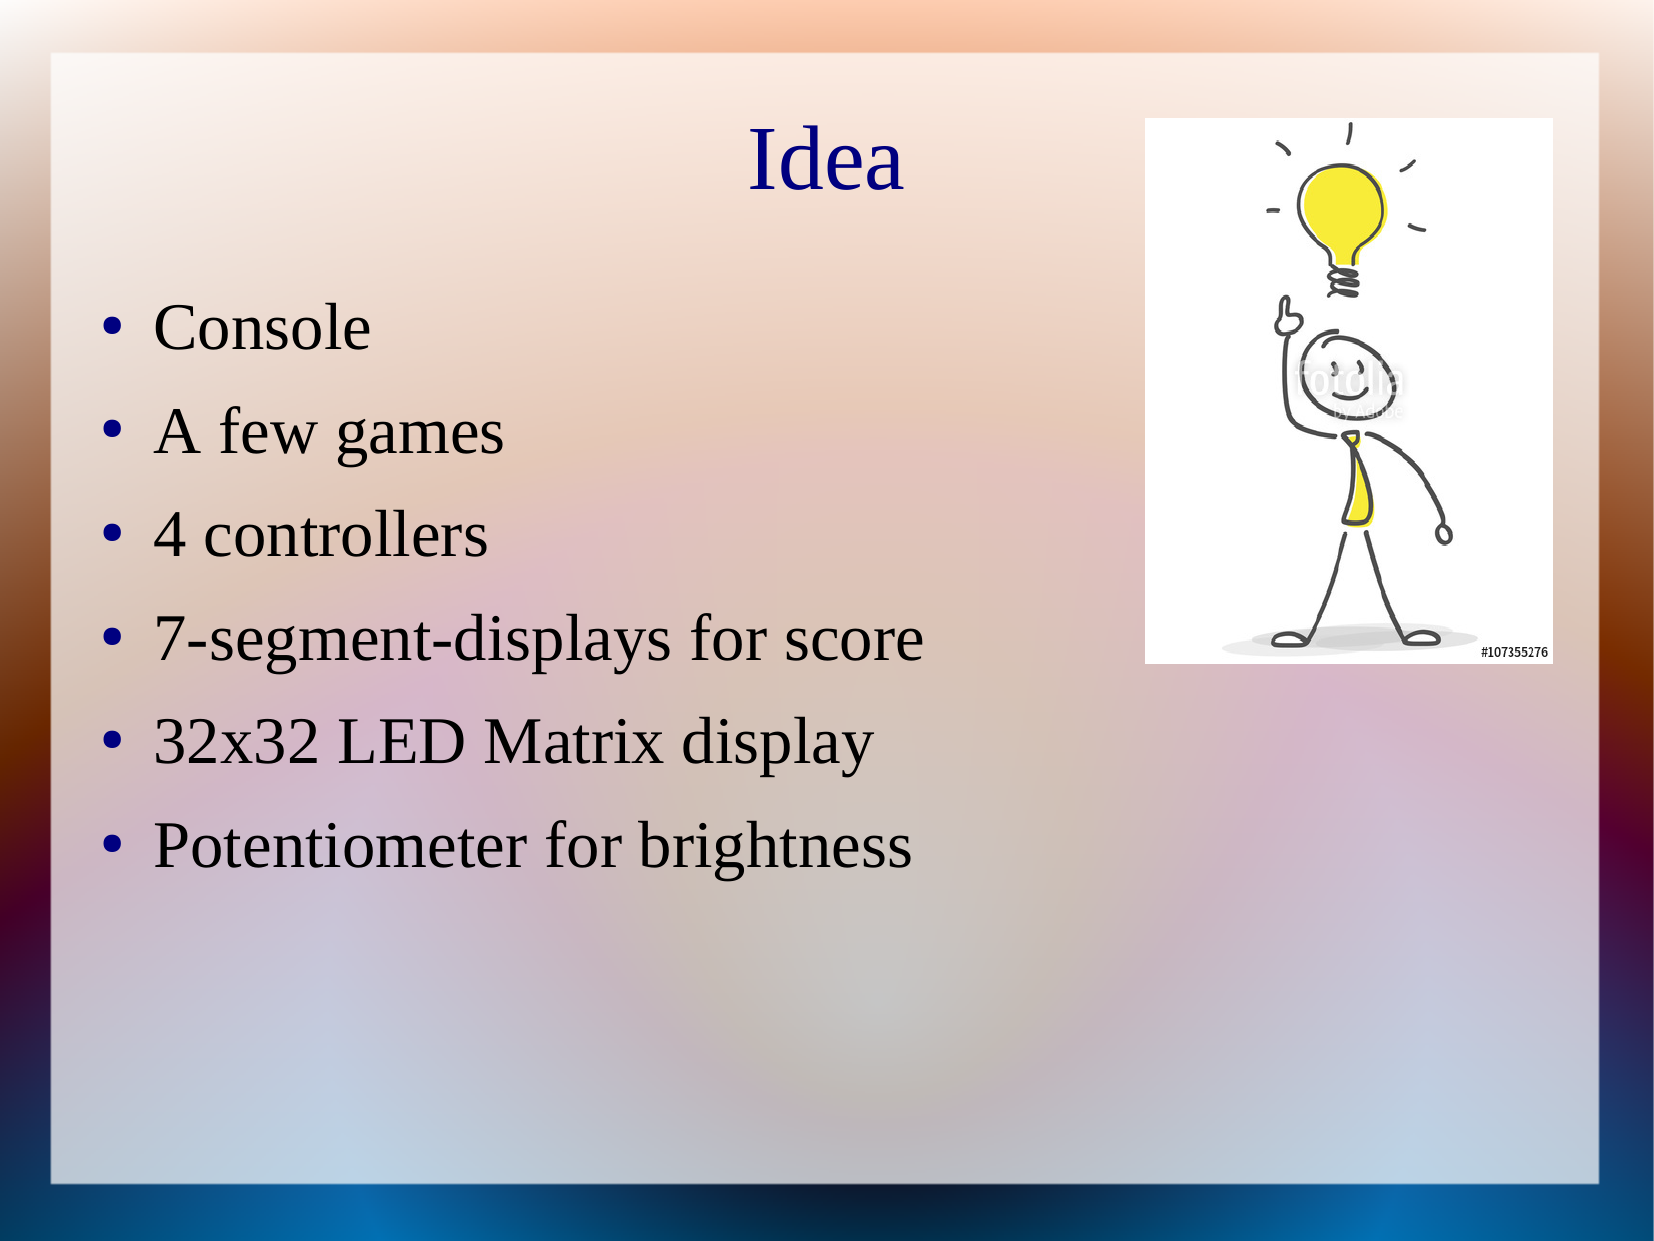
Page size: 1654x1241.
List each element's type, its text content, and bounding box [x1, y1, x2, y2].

list Console A few games 4 controllers 7-segment-displays for score 32x32 LED Matrix display Potentiometer for brightness [82, 290, 1571, 1034]
picture [0, 0, 1654, 1241]
title Idea [82, 55, 1571, 263]
